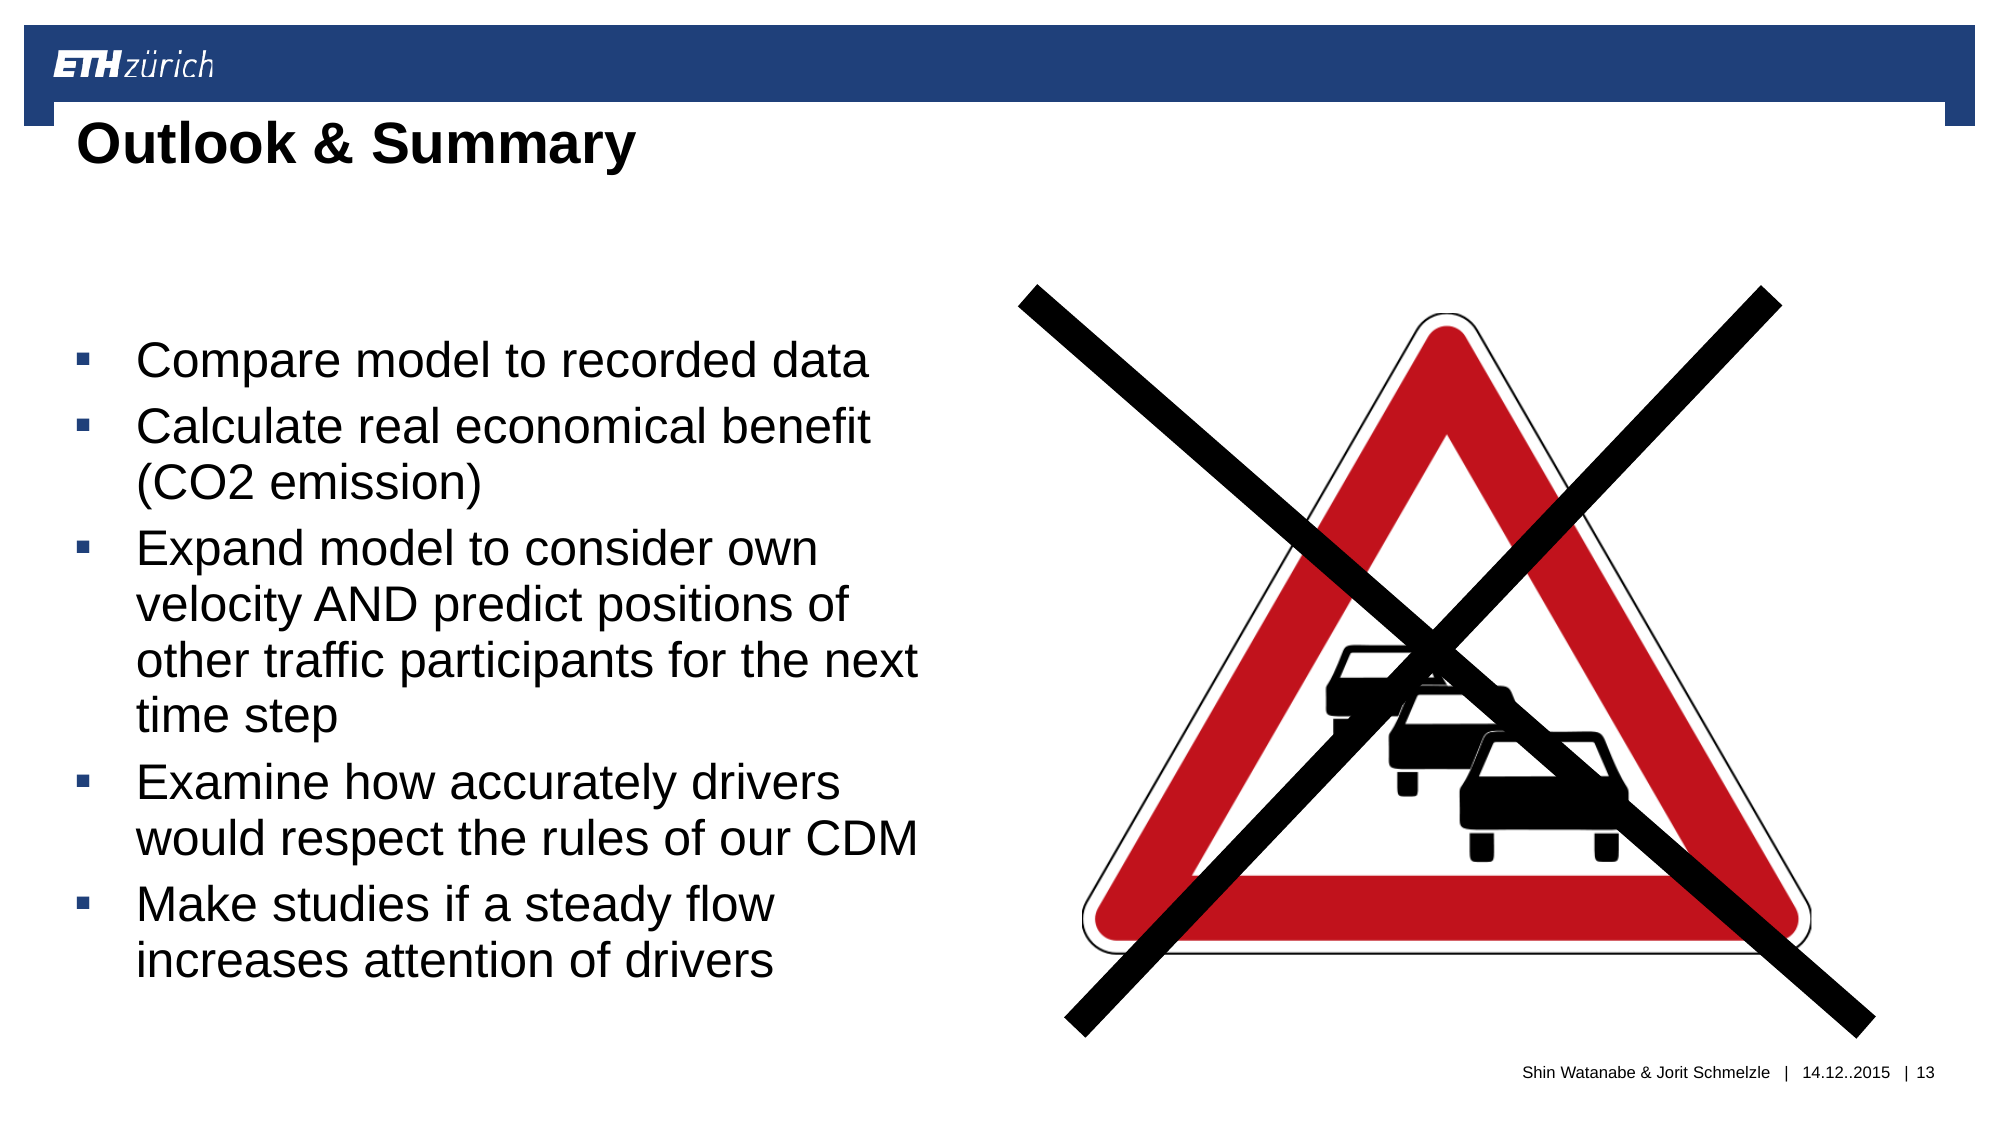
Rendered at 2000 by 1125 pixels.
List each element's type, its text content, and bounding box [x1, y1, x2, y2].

title Outlook & Summary [53, 101, 1945, 262]
picture [1152, 672, 1775, 969]
picture [1082, 364, 1411, 969]
list Compare model to recorded data Calculate real economical benefit (CO2 emission) Expand model to consider own velocity AND predict positions of other traffic participants for the next time step Examine how accurately drivers would respect the rules of our CDM Make studies if a steady flow increases attention of drivers [53, 331, 977, 1023]
text_box [1003, 230, 1878, 313]
picture [1082, 313, 1733, 628]
picture [1457, 313, 1819, 965]
